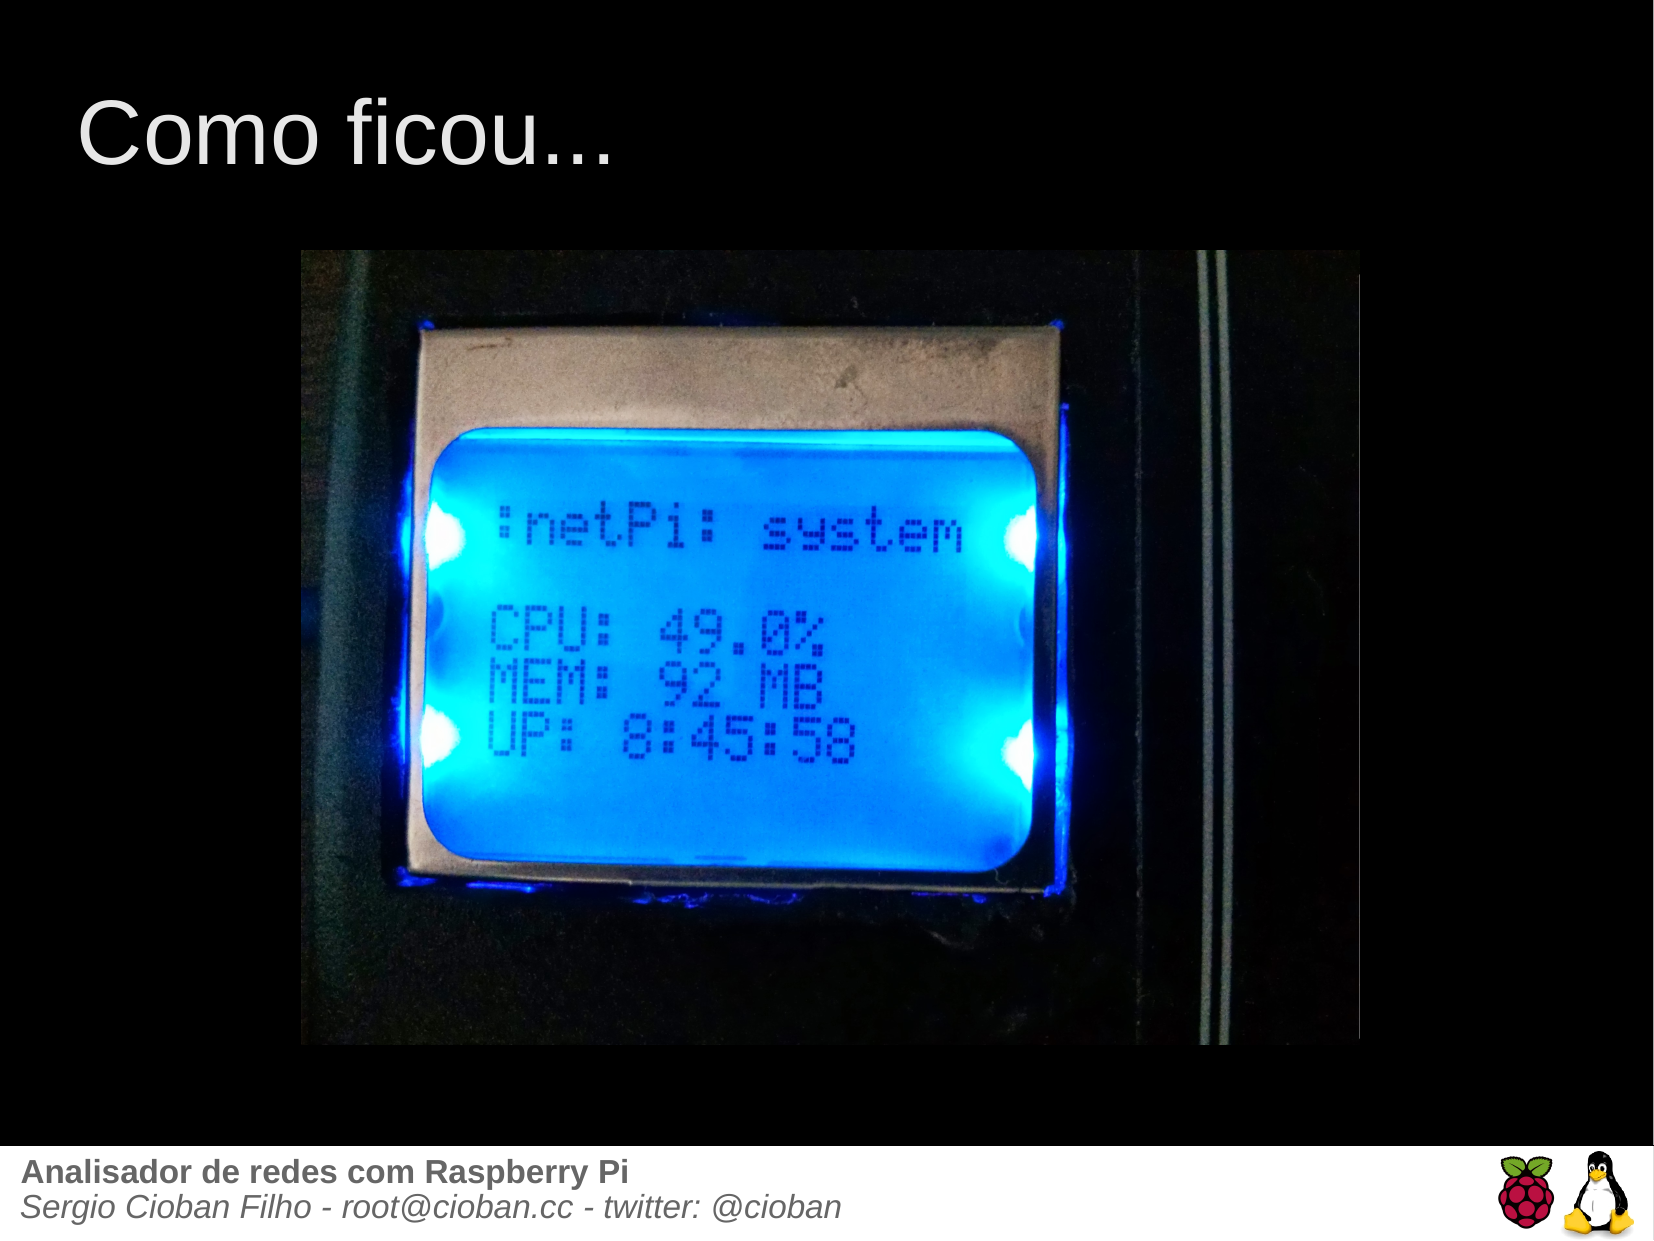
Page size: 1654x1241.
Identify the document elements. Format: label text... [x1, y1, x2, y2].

title Como ficou... [76, 29, 1565, 237]
picture [1476, 1147, 1634, 1240]
picture [301, 250, 1360, 1045]
